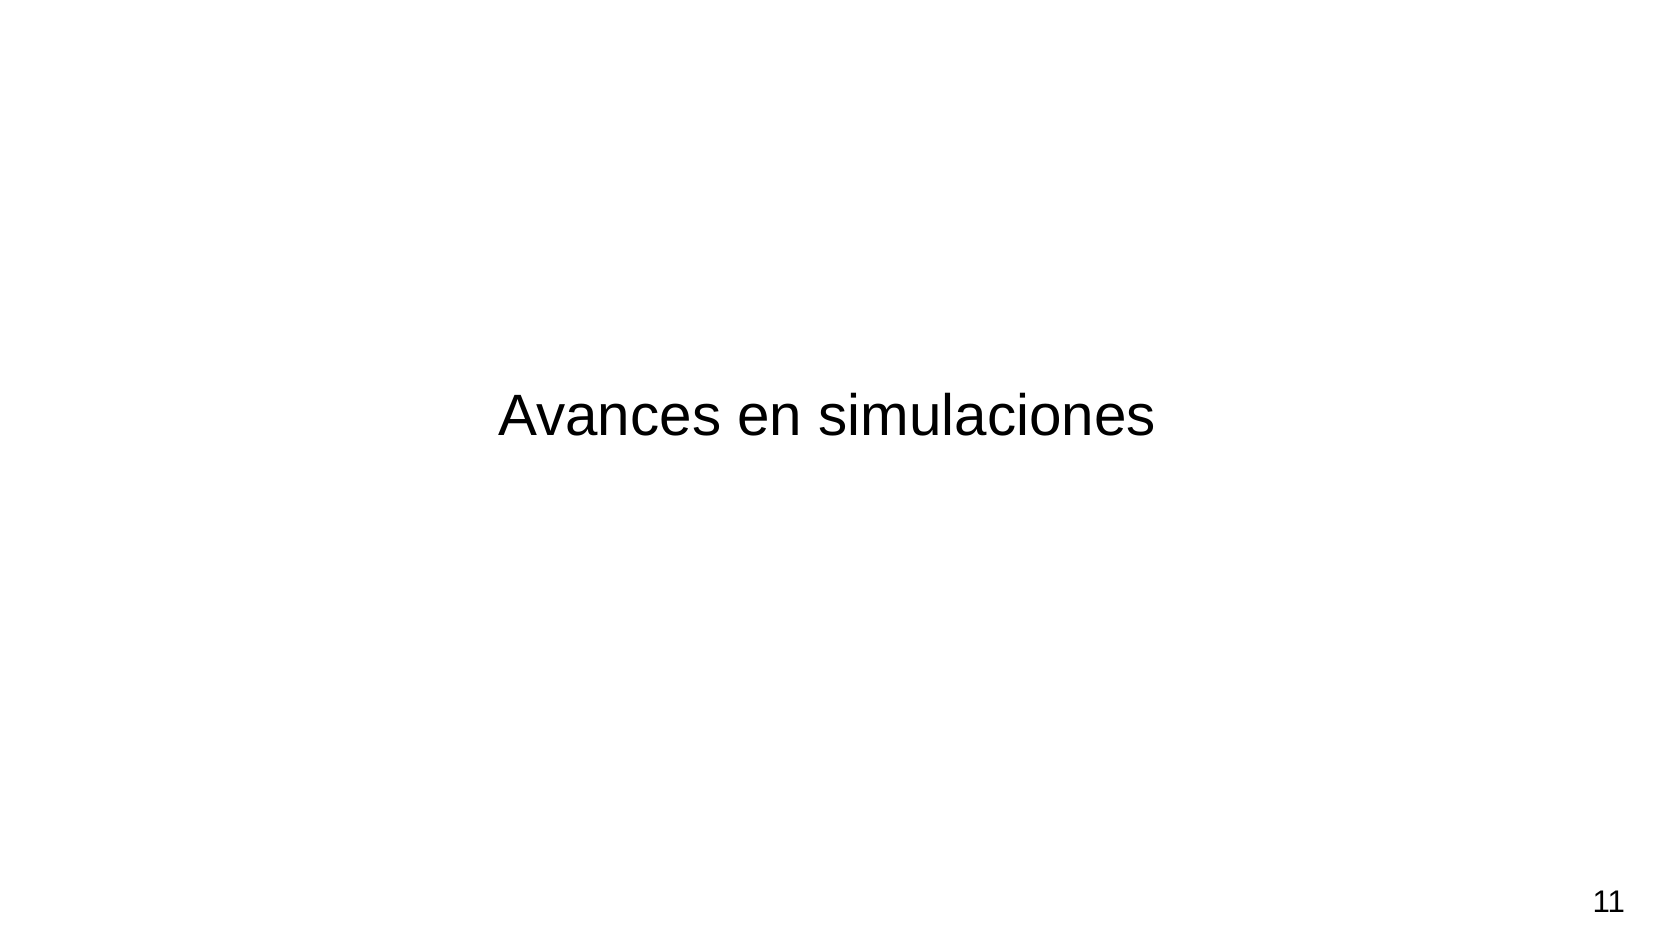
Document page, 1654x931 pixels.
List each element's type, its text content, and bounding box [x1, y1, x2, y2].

text_box <number> [1537, 877, 1641, 927]
text_box Avances en simulaciones [483, 375, 1170, 455]
